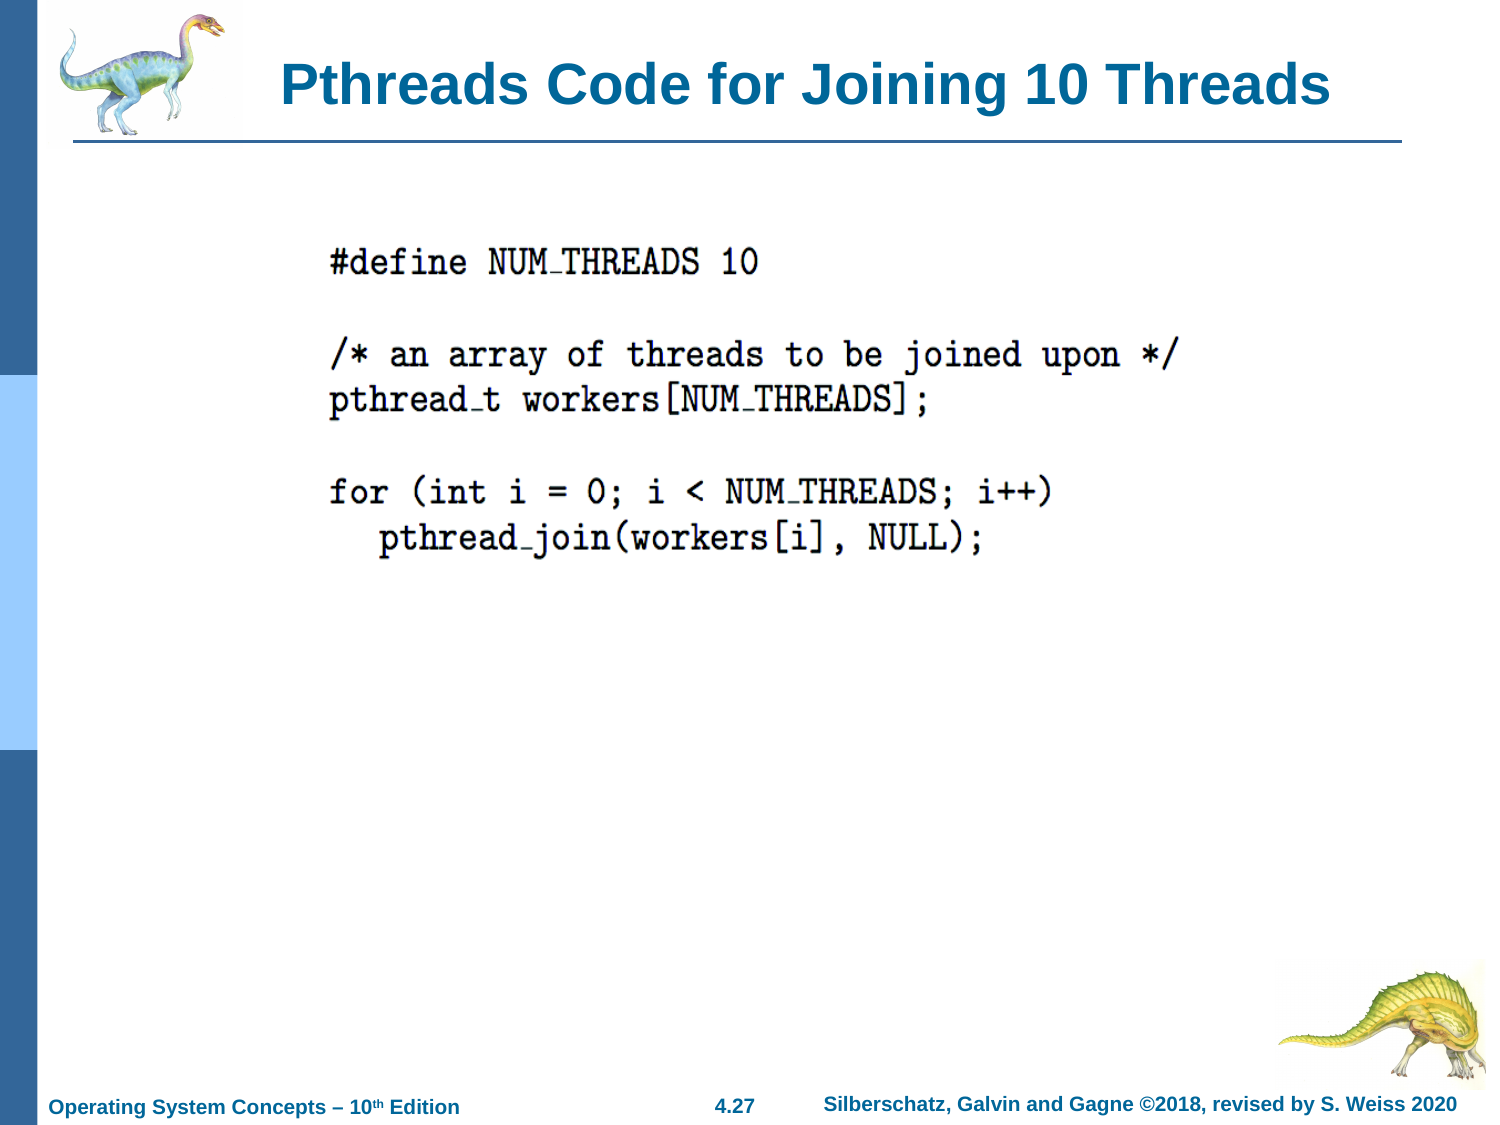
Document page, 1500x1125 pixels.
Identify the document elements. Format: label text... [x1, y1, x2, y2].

title Pthreads Code for Joining 10 Threads [167, 28, 1447, 124]
picture [1140, 1096, 1148, 1101]
picture [1275, 959, 1486, 1090]
picture [303, 237, 1197, 588]
picture [46, 0, 243, 149]
